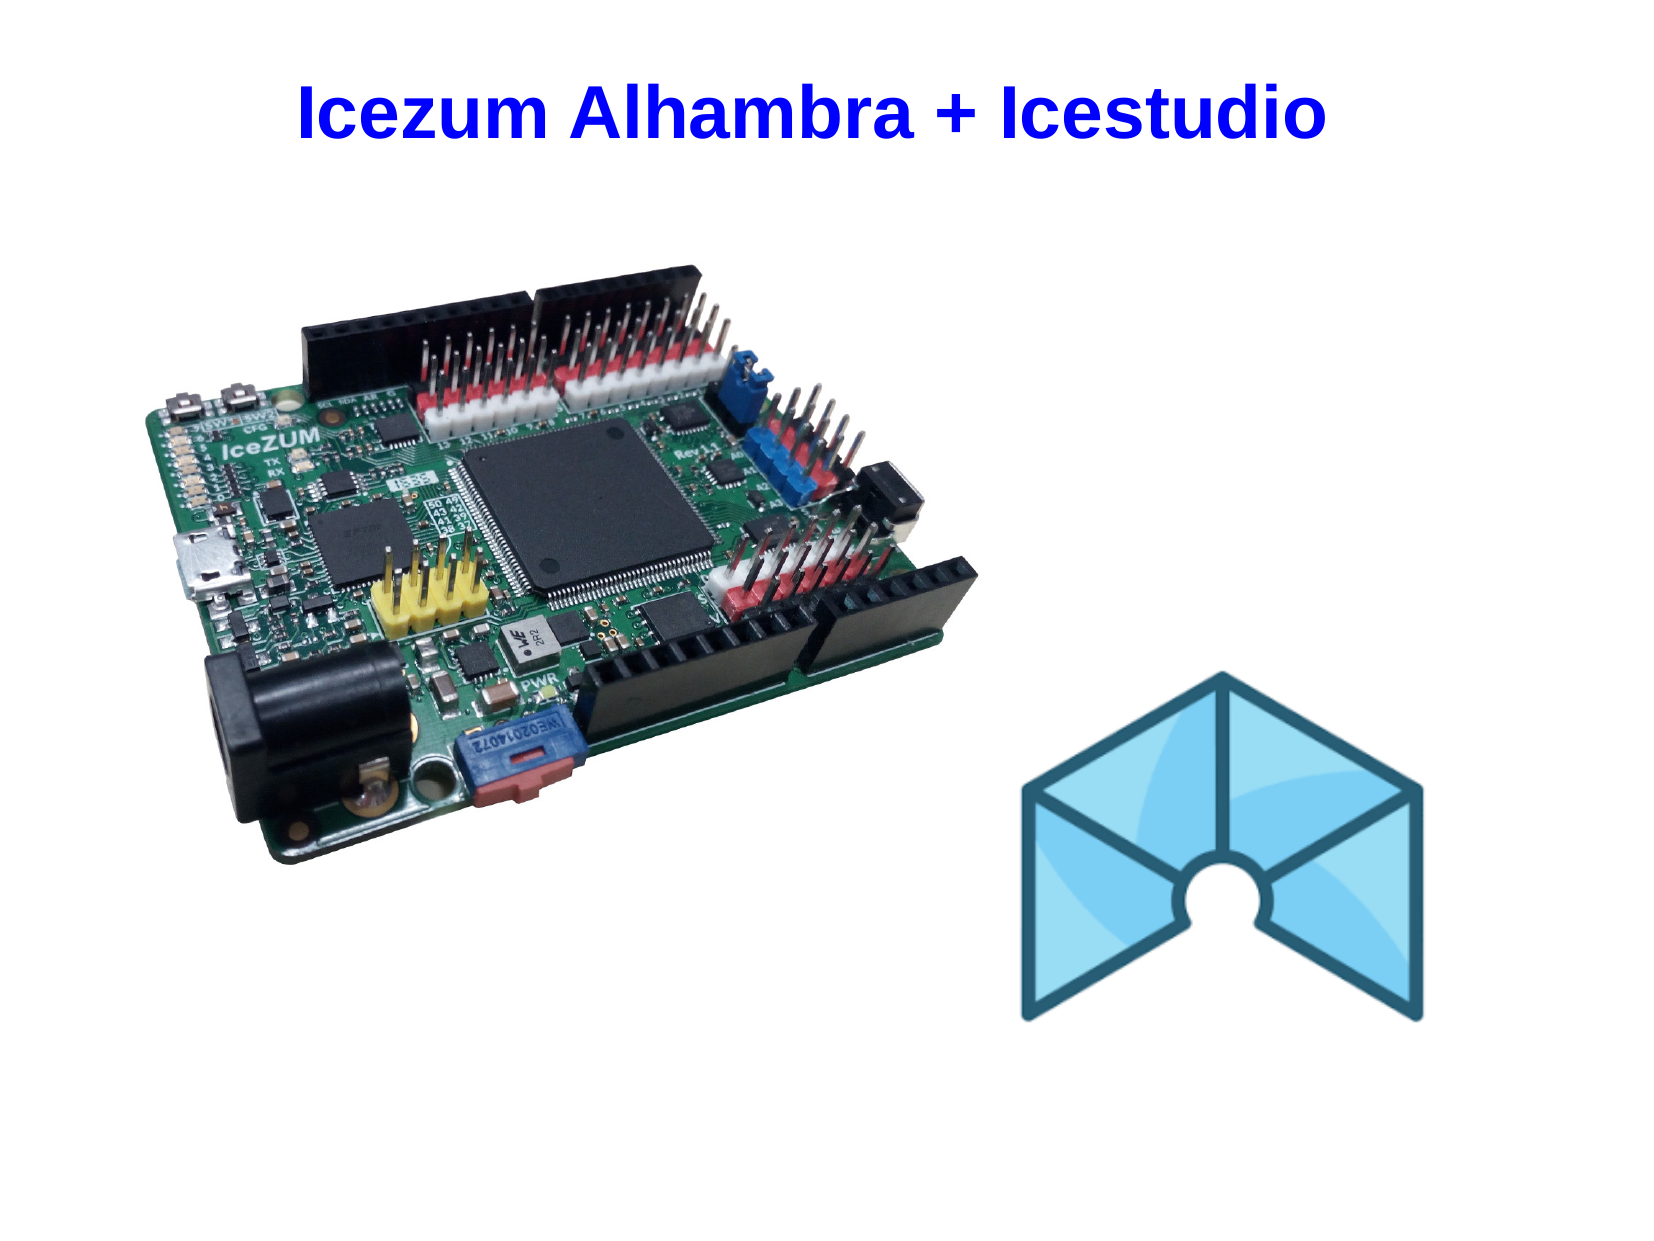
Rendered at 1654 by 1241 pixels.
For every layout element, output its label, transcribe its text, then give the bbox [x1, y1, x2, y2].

text_box Icezum Alhambra + Icestudio [64, 60, 1561, 166]
picture [135, 254, 999, 886]
picture [1005, 629, 1441, 1066]
